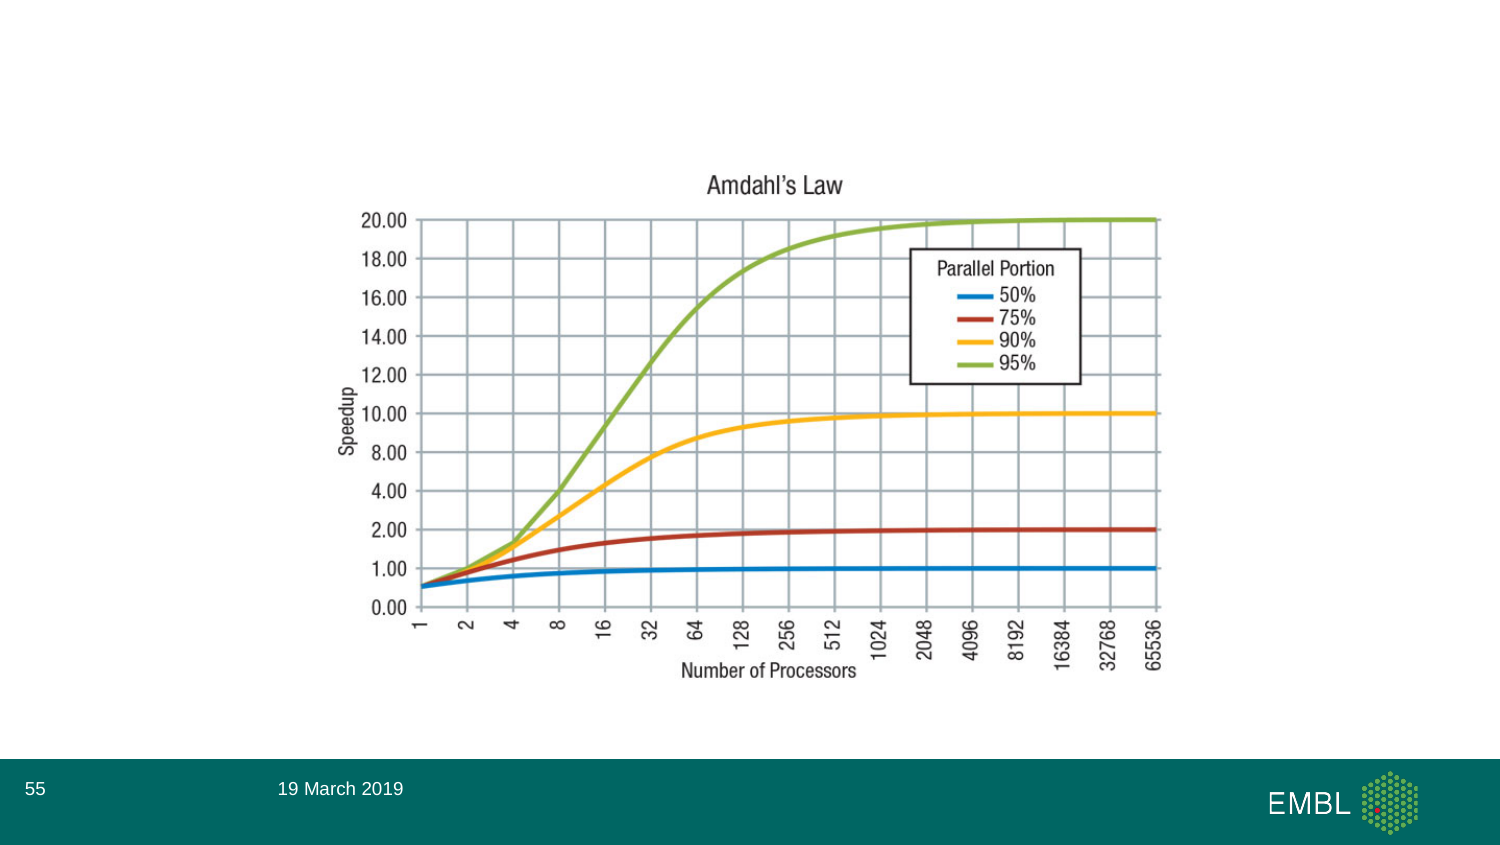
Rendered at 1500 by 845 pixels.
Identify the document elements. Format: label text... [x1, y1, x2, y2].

picture [333, 170, 1167, 683]
text_box <number> [24, 776, 76, 805]
text_box 19 March 2019 [277, 776, 553, 805]
